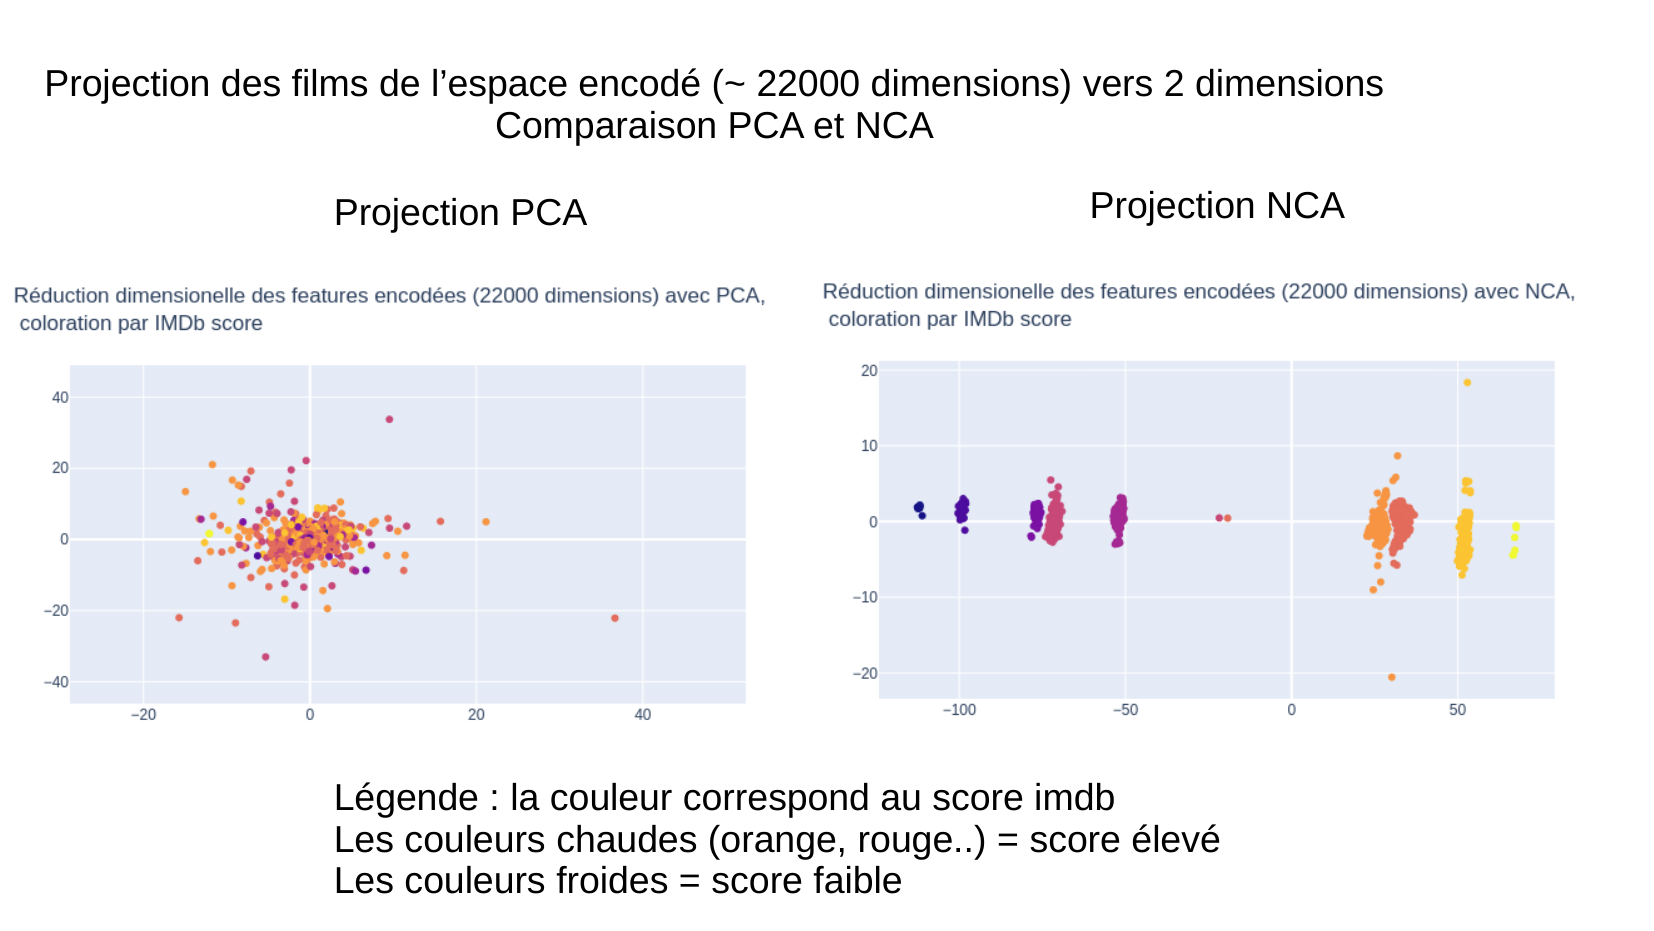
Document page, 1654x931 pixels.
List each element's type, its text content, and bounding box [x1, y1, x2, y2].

text_box Projection des films de l’espace encodé (~ 22000 dimensions) vers 2 dimensions Comparaison PCA et NCA [29, 55, 1625, 155]
text_box Légende : la couleur correspond au score imdb Les couleurs chaudes (orange, rouge..) = score élevé Les couleurs froides = score faible [318, 768, 1236, 910]
text_box Projection PCA [318, 183, 603, 241]
text_box Projection NCA [1074, 177, 1361, 234]
picture [0, 236, 1654, 804]
